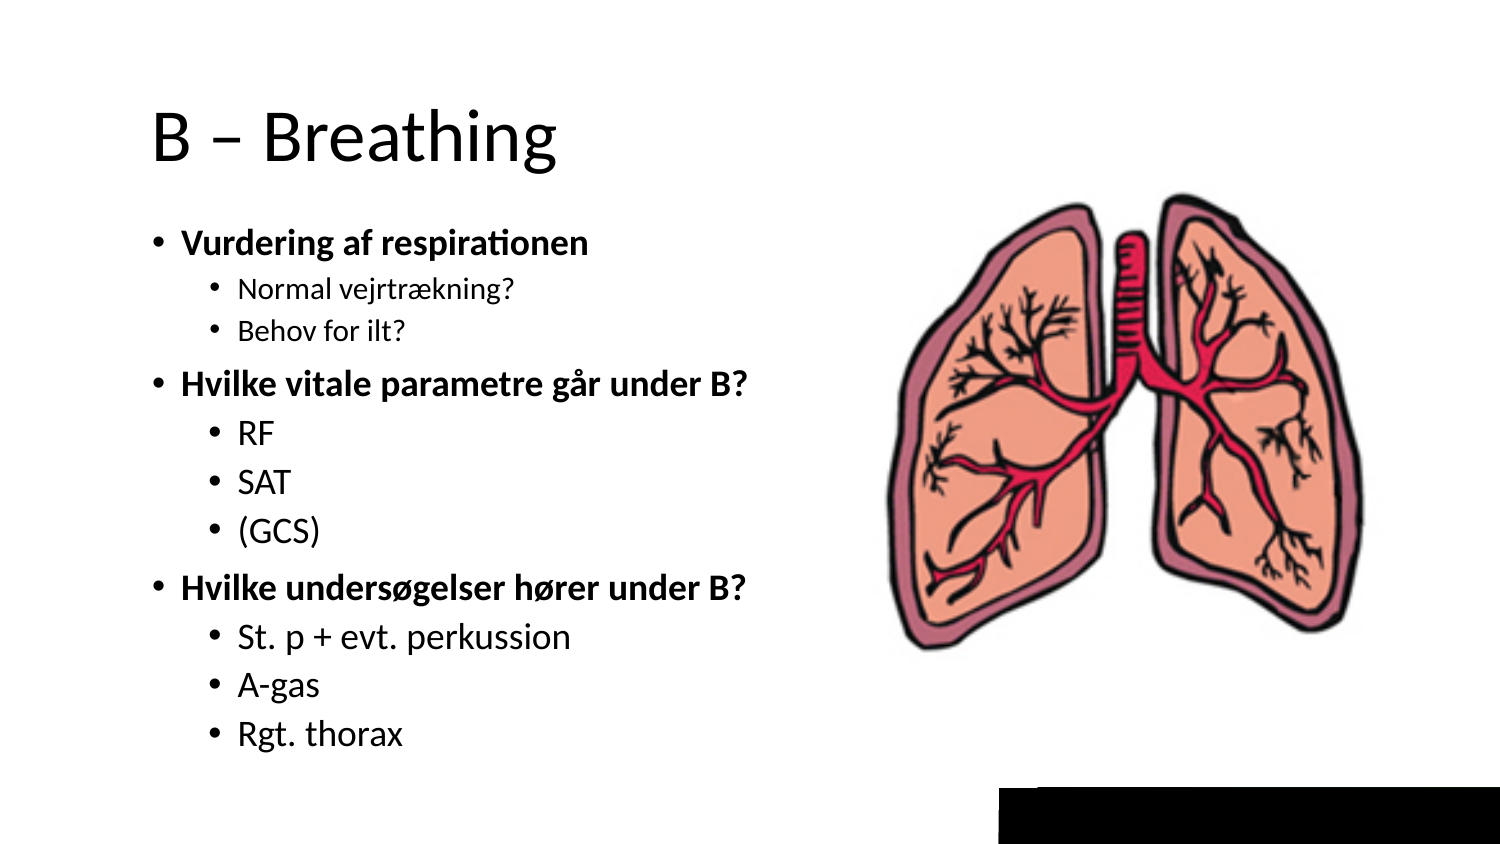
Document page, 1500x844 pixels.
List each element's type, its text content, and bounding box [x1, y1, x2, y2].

text_box Vurdering af respirationen Normal vejrtrækning? Behov for ilt? Hvilke vitale parametre går under B? RF SAT (GCS) Hvilke undersøgelser hører under B? St. p + evt. perkussion A-gas Rgt. thorax [140, 217, 795, 804]
picture [870, 167, 1384, 681]
text_box B – Breathing [139, 61, 795, 184]
text_box [0, 0, 1500, 844]
